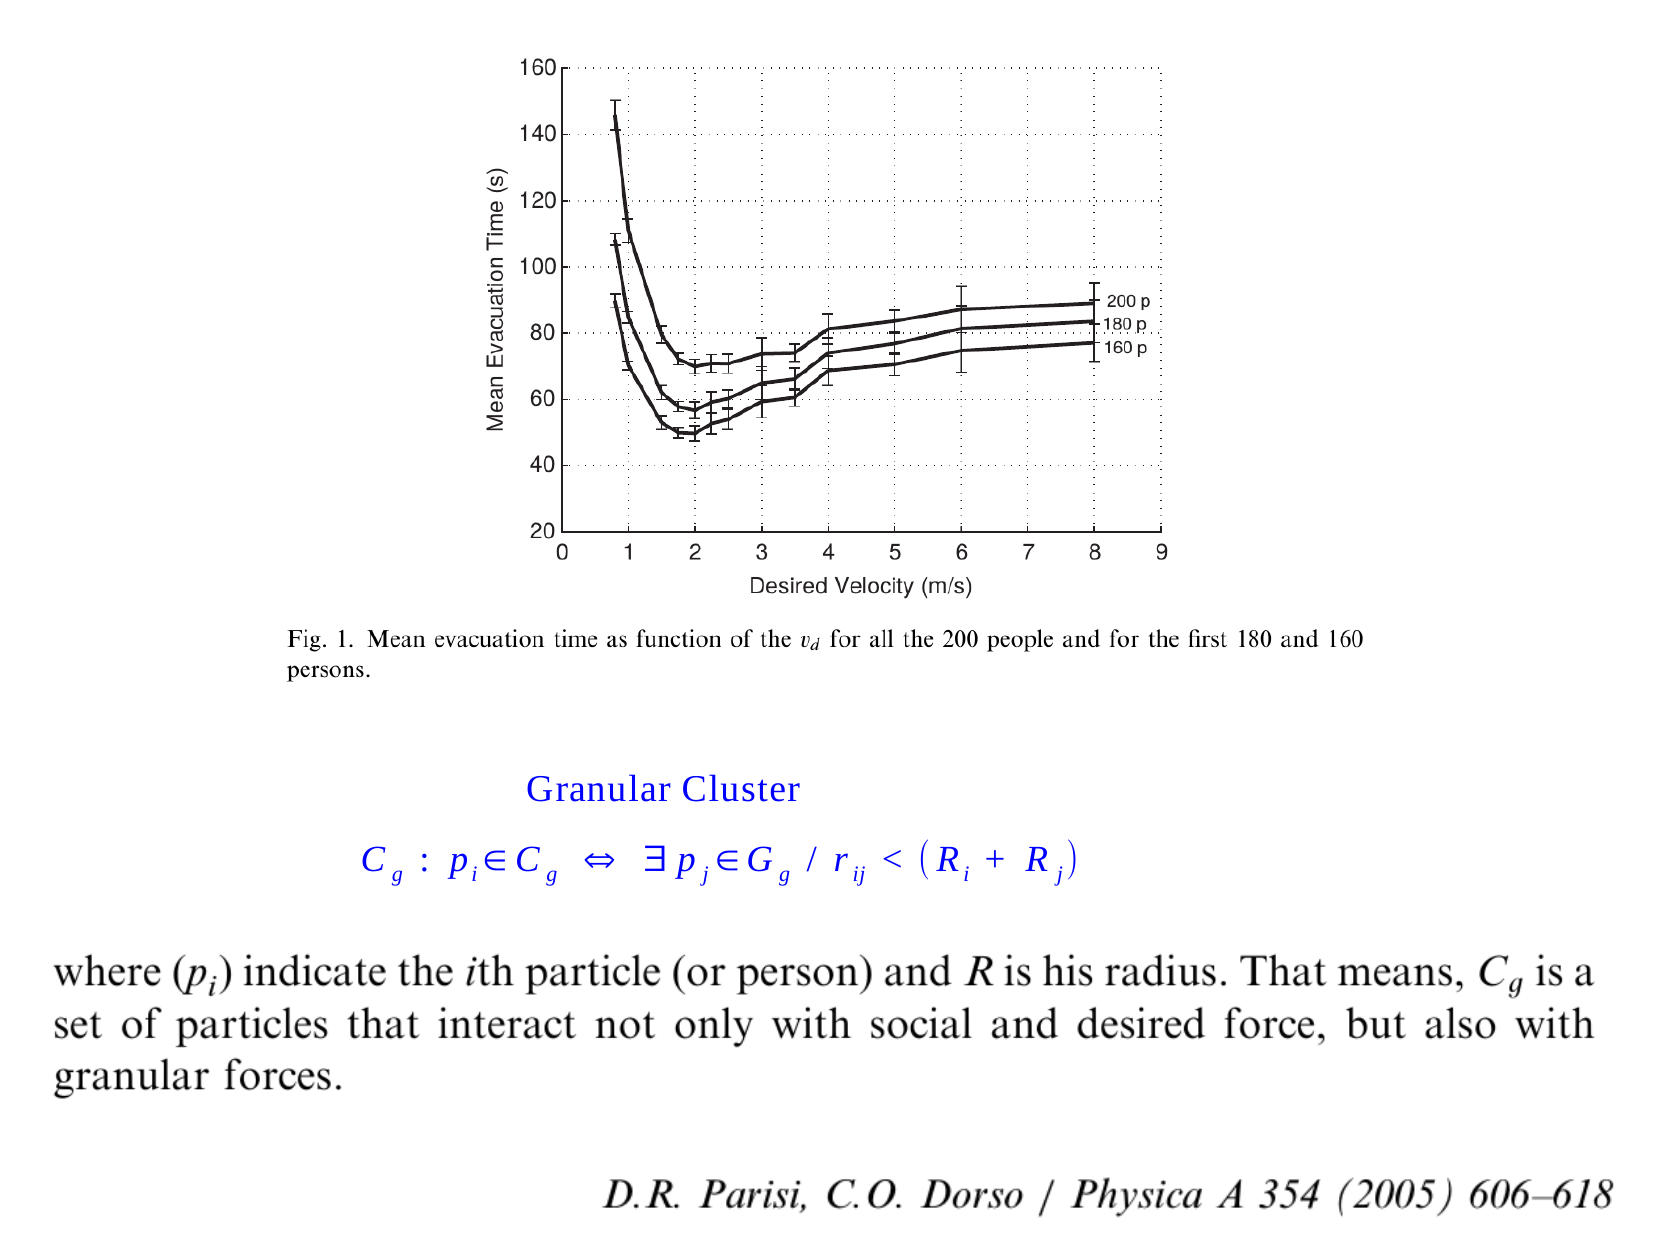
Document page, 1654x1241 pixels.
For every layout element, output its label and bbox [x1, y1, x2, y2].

picture [207, 23, 1430, 702]
picture [578, 1145, 1643, 1241]
chart [519, 767, 813, 814]
picture [0, 944, 1654, 1125]
chart [354, 838, 1087, 892]
